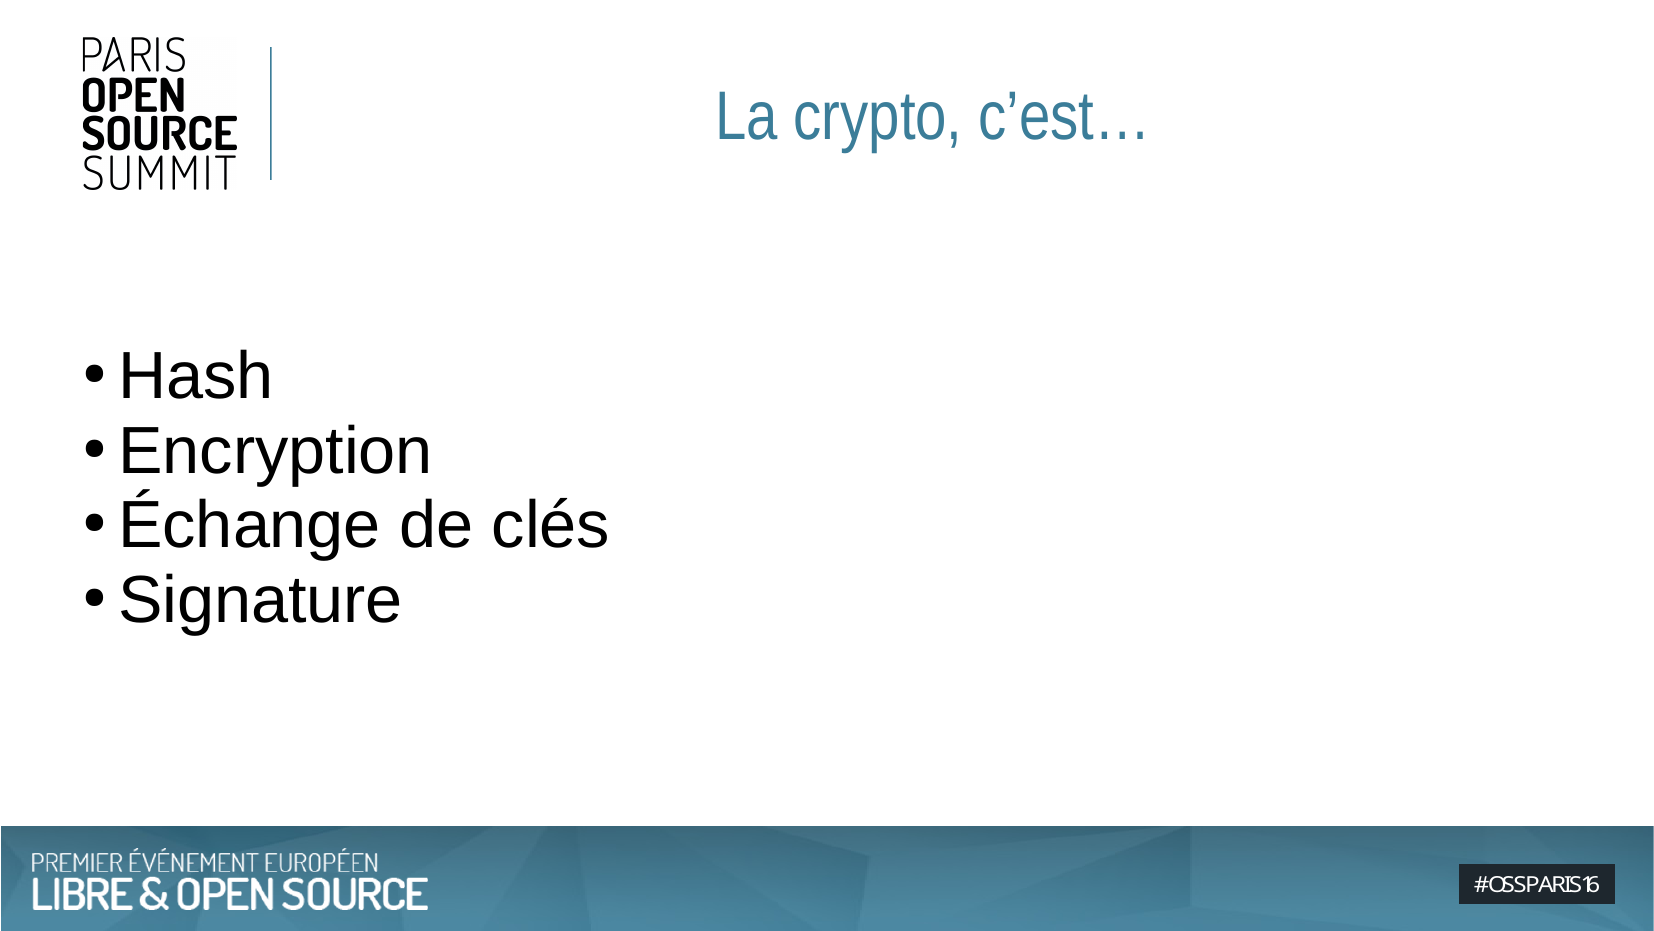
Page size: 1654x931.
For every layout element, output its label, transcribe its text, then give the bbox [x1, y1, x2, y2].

list Hash Encryption Échange de clés Signature [82, 217, 1571, 758]
title La crypto, c’est… [295, 37, 1571, 193]
